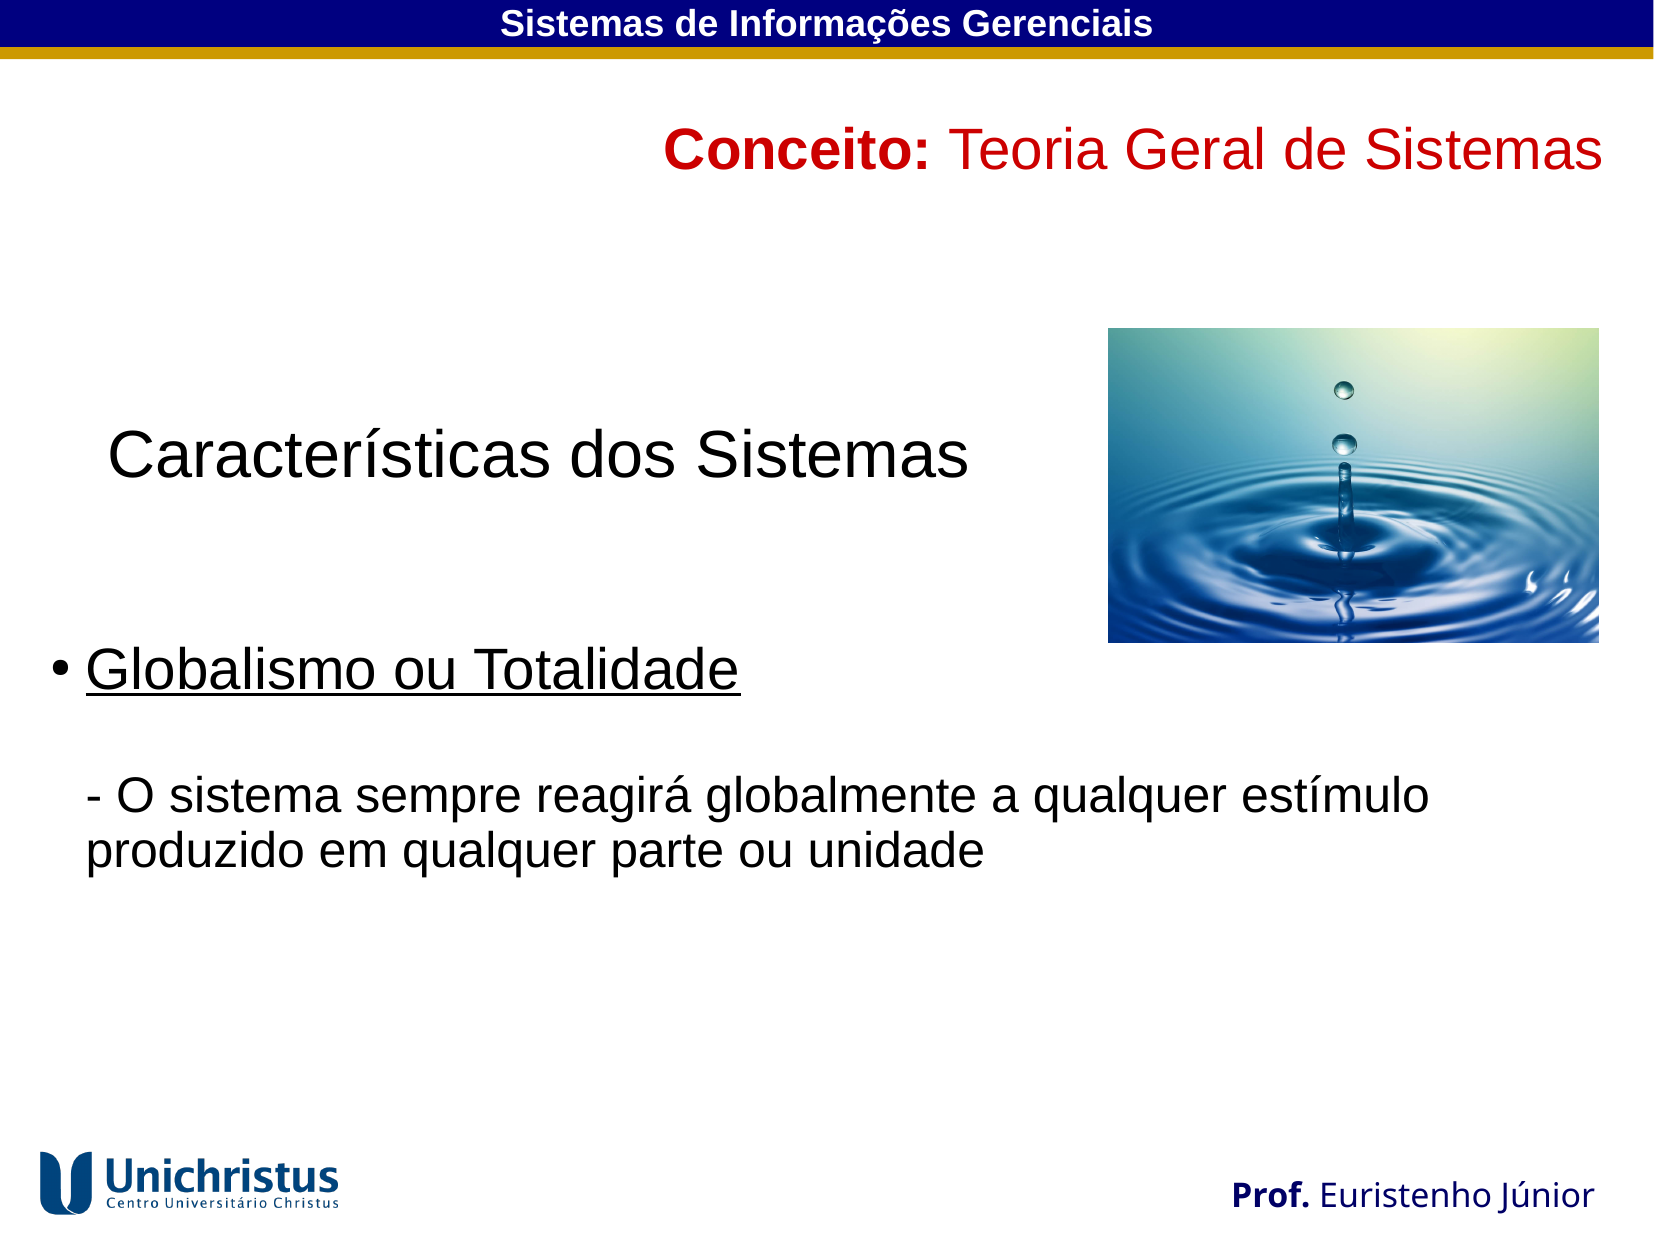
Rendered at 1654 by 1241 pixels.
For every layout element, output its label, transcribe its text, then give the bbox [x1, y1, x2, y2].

text_box Conceito: Teoria Geral de Sistemas [649, 109, 1654, 189]
text_box [0, 47, 1654, 60]
text_box Globalismo ou Totalidade - O sistema sempre reagirá globalmente a qualquer estímulo produzido em qualquer parte ou unidade [35, 629, 1460, 886]
text_box Prof. Euristenho Júnior [1216, 1163, 1654, 1224]
text_box Características dos Sistemas [92, 409, 988, 500]
text_box Sistemas de Informações Gerenciais [0, 0, 1654, 47]
picture [1108, 328, 1599, 643]
picture [35, 1148, 343, 1217]
